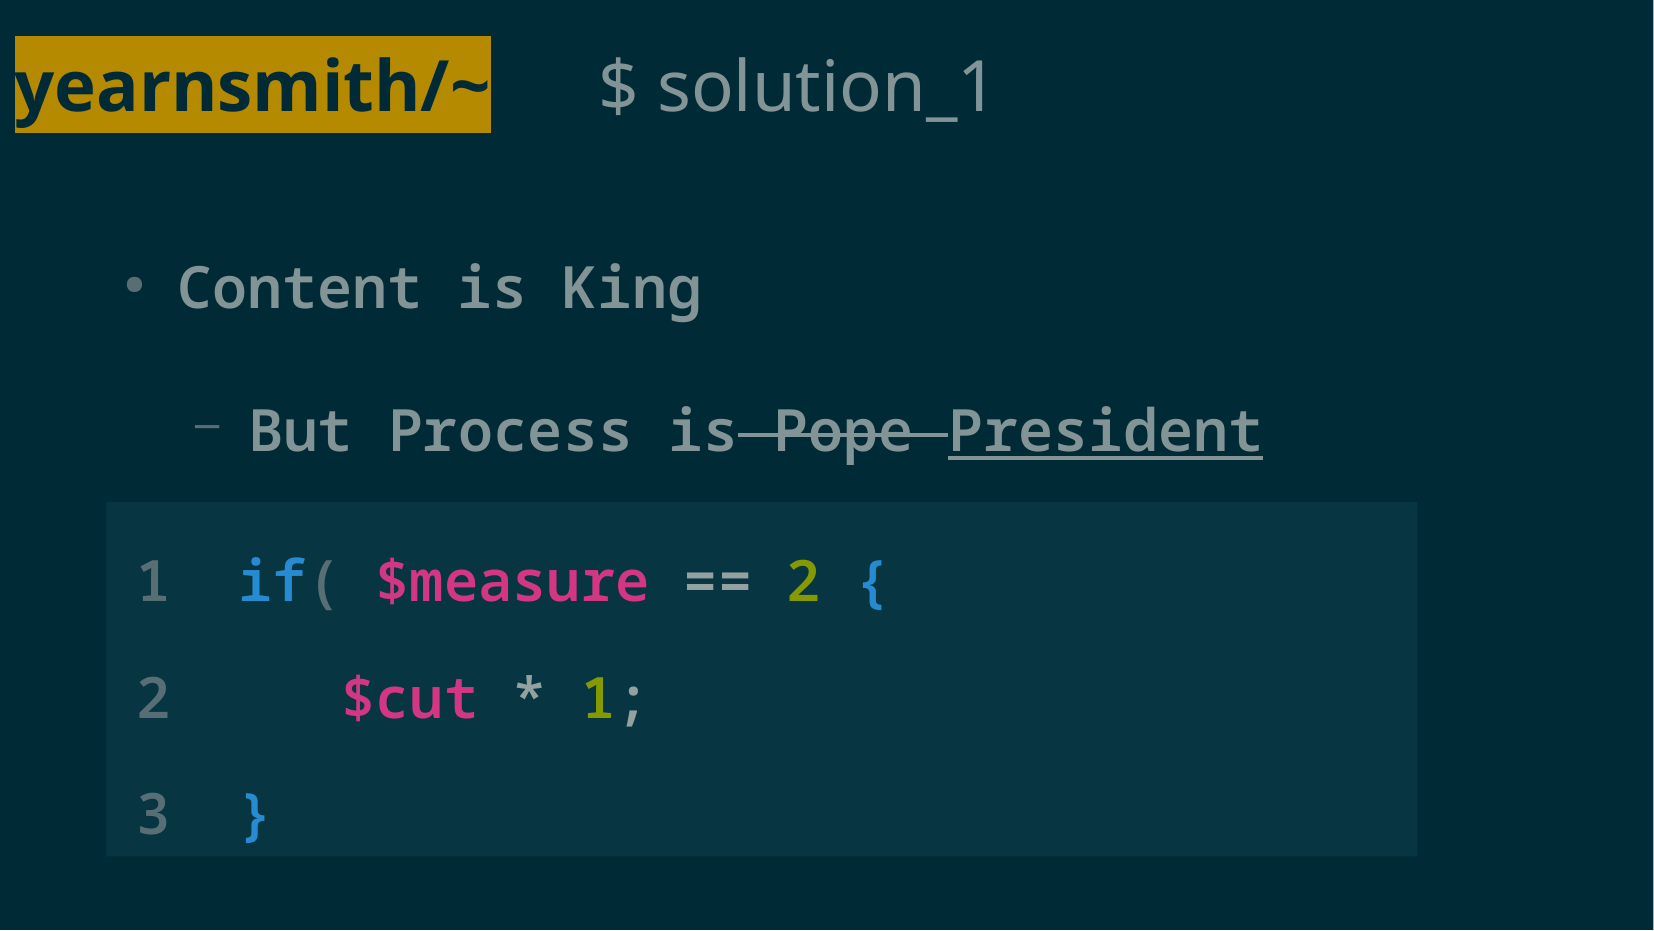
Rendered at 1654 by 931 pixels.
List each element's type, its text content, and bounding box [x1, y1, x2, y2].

title $ solution_1 [598, 0, 1364, 172]
list Content is King But Process is Pope President [106, 206, 1595, 502]
list 1 If( $measure == 2 { 2 $cut * 1; 3 } [106, 501, 1418, 857]
title Yearnsmith/~ [14, 40, 555, 128]
